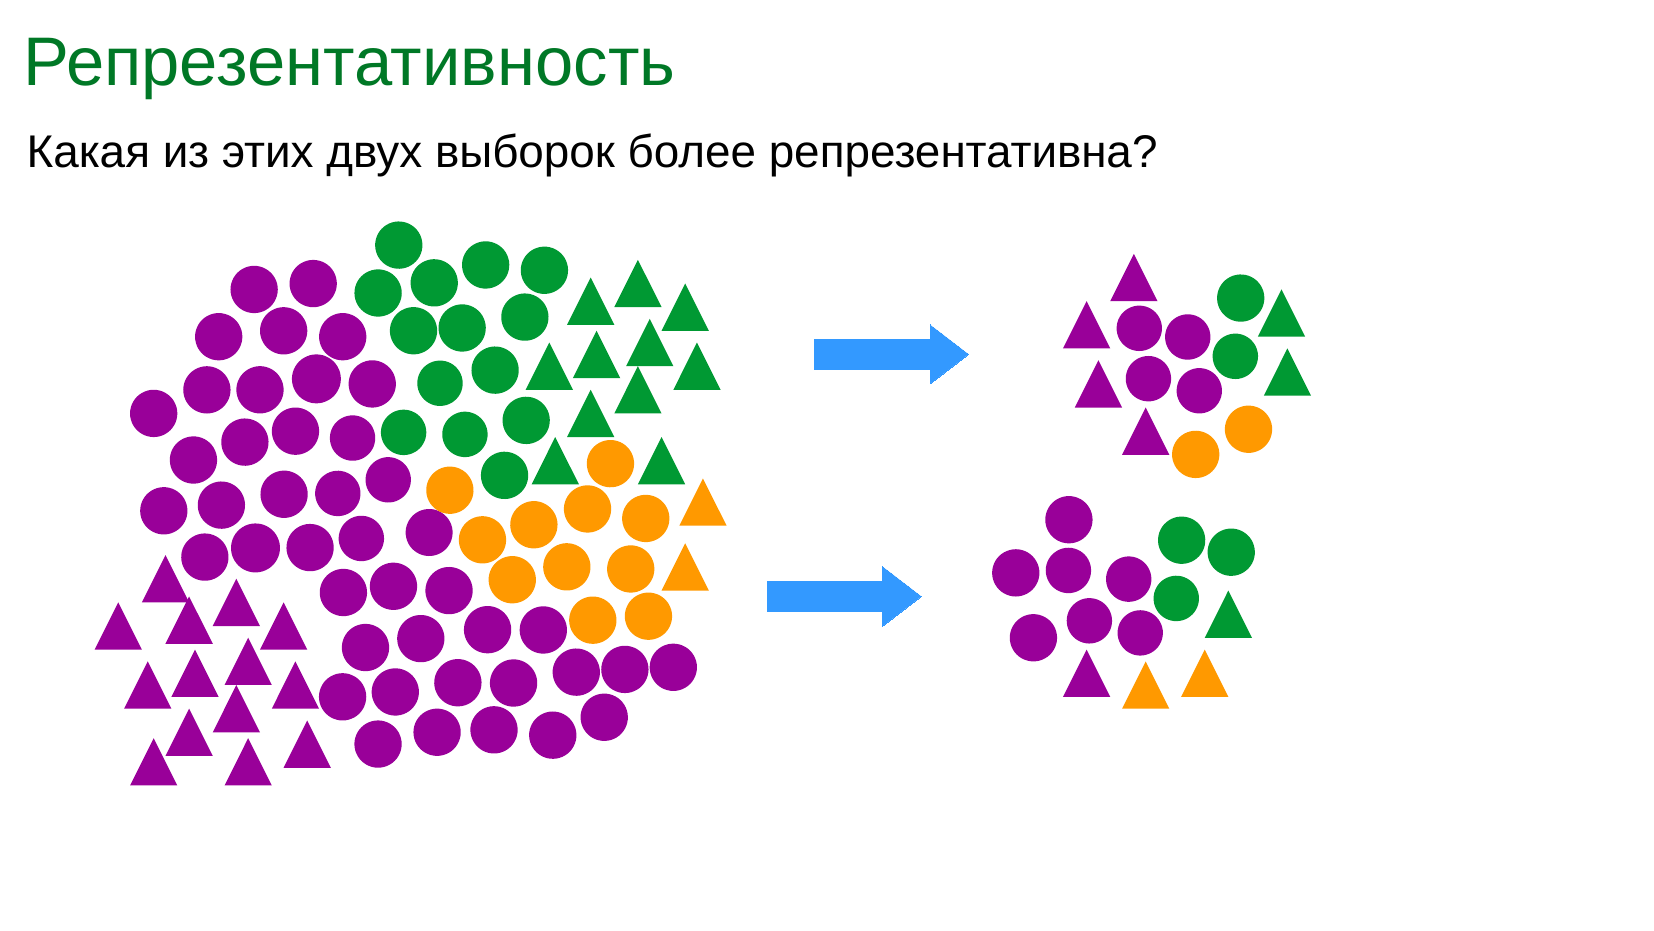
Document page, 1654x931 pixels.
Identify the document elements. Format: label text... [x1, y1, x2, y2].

text_box [814, 324, 969, 384]
text_box [171, 649, 219, 697]
text_box [563, 485, 612, 533]
text_box [338, 515, 385, 562]
text_box [1045, 547, 1092, 594]
text_box [1074, 360, 1123, 408]
text_box [236, 366, 284, 414]
text_box [1212, 333, 1259, 380]
text_box [1153, 575, 1199, 622]
text_box [1116, 305, 1162, 352]
text_box [165, 708, 213, 756]
text_box [130, 738, 178, 786]
text_box [519, 606, 567, 654]
text_box [124, 661, 172, 709]
text_box [1207, 528, 1255, 576]
text_box [169, 436, 218, 484]
text_box [410, 259, 458, 307]
text_box [1217, 274, 1265, 322]
text_box [458, 516, 536, 604]
text_box [318, 673, 367, 721]
text_box [1122, 407, 1170, 455]
text_box [1062, 301, 1111, 349]
text_box [405, 466, 474, 557]
text_box [679, 478, 727, 526]
text_box [462, 241, 510, 289]
text_box [552, 648, 600, 696]
text_box [1110, 253, 1158, 302]
text_box [1122, 661, 1170, 709]
text_box [1125, 355, 1172, 402]
text_box [471, 346, 519, 394]
text_box [315, 470, 361, 517]
text_box [529, 711, 577, 759]
text_box [212, 637, 272, 733]
text_box [622, 494, 670, 543]
text_box [501, 293, 549, 341]
text_box [417, 360, 463, 406]
text_box [365, 457, 411, 503]
text_box [413, 708, 461, 756]
text_box [197, 481, 246, 529]
text_box [329, 415, 376, 461]
text_box [673, 342, 721, 390]
text_box [614, 259, 662, 308]
text_box [94, 602, 142, 650]
text_box [425, 566, 473, 615]
text_box [572, 330, 621, 379]
text_box [470, 706, 518, 754]
text_box [319, 568, 368, 617]
title Репрезентативность [23, 23, 1630, 118]
text_box [586, 440, 635, 488]
text_box [130, 389, 178, 438]
text_box [181, 533, 229, 581]
text_box [389, 304, 486, 355]
text_box [260, 470, 308, 518]
text_box [442, 411, 488, 458]
text_box [283, 720, 331, 768]
text_box [531, 437, 579, 485]
text_box [1224, 405, 1273, 453]
text_box [141, 555, 213, 644]
text_box [1204, 590, 1253, 638]
text_box [354, 720, 402, 768]
text_box [354, 269, 402, 317]
text_box [1117, 610, 1163, 656]
text_box [289, 259, 337, 308]
text_box [291, 313, 367, 404]
text_box [767, 566, 922, 627]
text_box [580, 693, 628, 741]
text_box [212, 578, 261, 627]
text_box [624, 592, 673, 640]
text_box [183, 366, 231, 414]
text_box [341, 623, 390, 672]
text_box [637, 437, 686, 485]
text_box [601, 643, 697, 694]
text_box [231, 523, 280, 573]
text_box [271, 661, 320, 709]
text_box [661, 283, 709, 331]
text_box [369, 562, 418, 610]
text_box [1106, 556, 1152, 602]
text_box [661, 543, 709, 591]
text_box [1009, 614, 1058, 662]
text_box [230, 265, 278, 314]
text_box [371, 668, 419, 716]
text_box [271, 407, 320, 455]
text_box [992, 549, 1040, 597]
text_box [1062, 649, 1111, 697]
text_box [286, 523, 334, 572]
text_box [1176, 368, 1222, 414]
text_box [502, 396, 550, 445]
text_box [1066, 598, 1113, 644]
text_box [525, 342, 574, 390]
text_box [140, 487, 188, 535]
text_box [567, 277, 615, 325]
text_box [489, 659, 538, 707]
text_box [569, 596, 617, 644]
text_box [520, 246, 569, 294]
text_box [375, 221, 423, 269]
text_box [607, 545, 655, 593]
text_box [543, 543, 591, 591]
text_box [397, 615, 445, 663]
text_box [480, 451, 529, 500]
text_box [1158, 516, 1206, 564]
text_box [195, 313, 243, 361]
text_box [1165, 314, 1211, 360]
text_box [1172, 430, 1220, 479]
text_box [348, 360, 396, 408]
text_box [567, 389, 615, 438]
text_box Какая из этих двух выборок более репрезентативна? [11, 118, 1630, 217]
text_box [1257, 289, 1306, 337]
text_box [510, 501, 558, 549]
text_box [1045, 496, 1093, 544]
text_box [221, 418, 269, 466]
text_box [260, 307, 308, 355]
text_box [614, 318, 674, 414]
text_box [1181, 649, 1229, 697]
text_box [434, 659, 482, 707]
text_box [224, 738, 272, 786]
text_box [463, 606, 512, 654]
text_box [380, 409, 427, 456]
text_box [1263, 348, 1312, 396]
text_box [259, 602, 308, 650]
